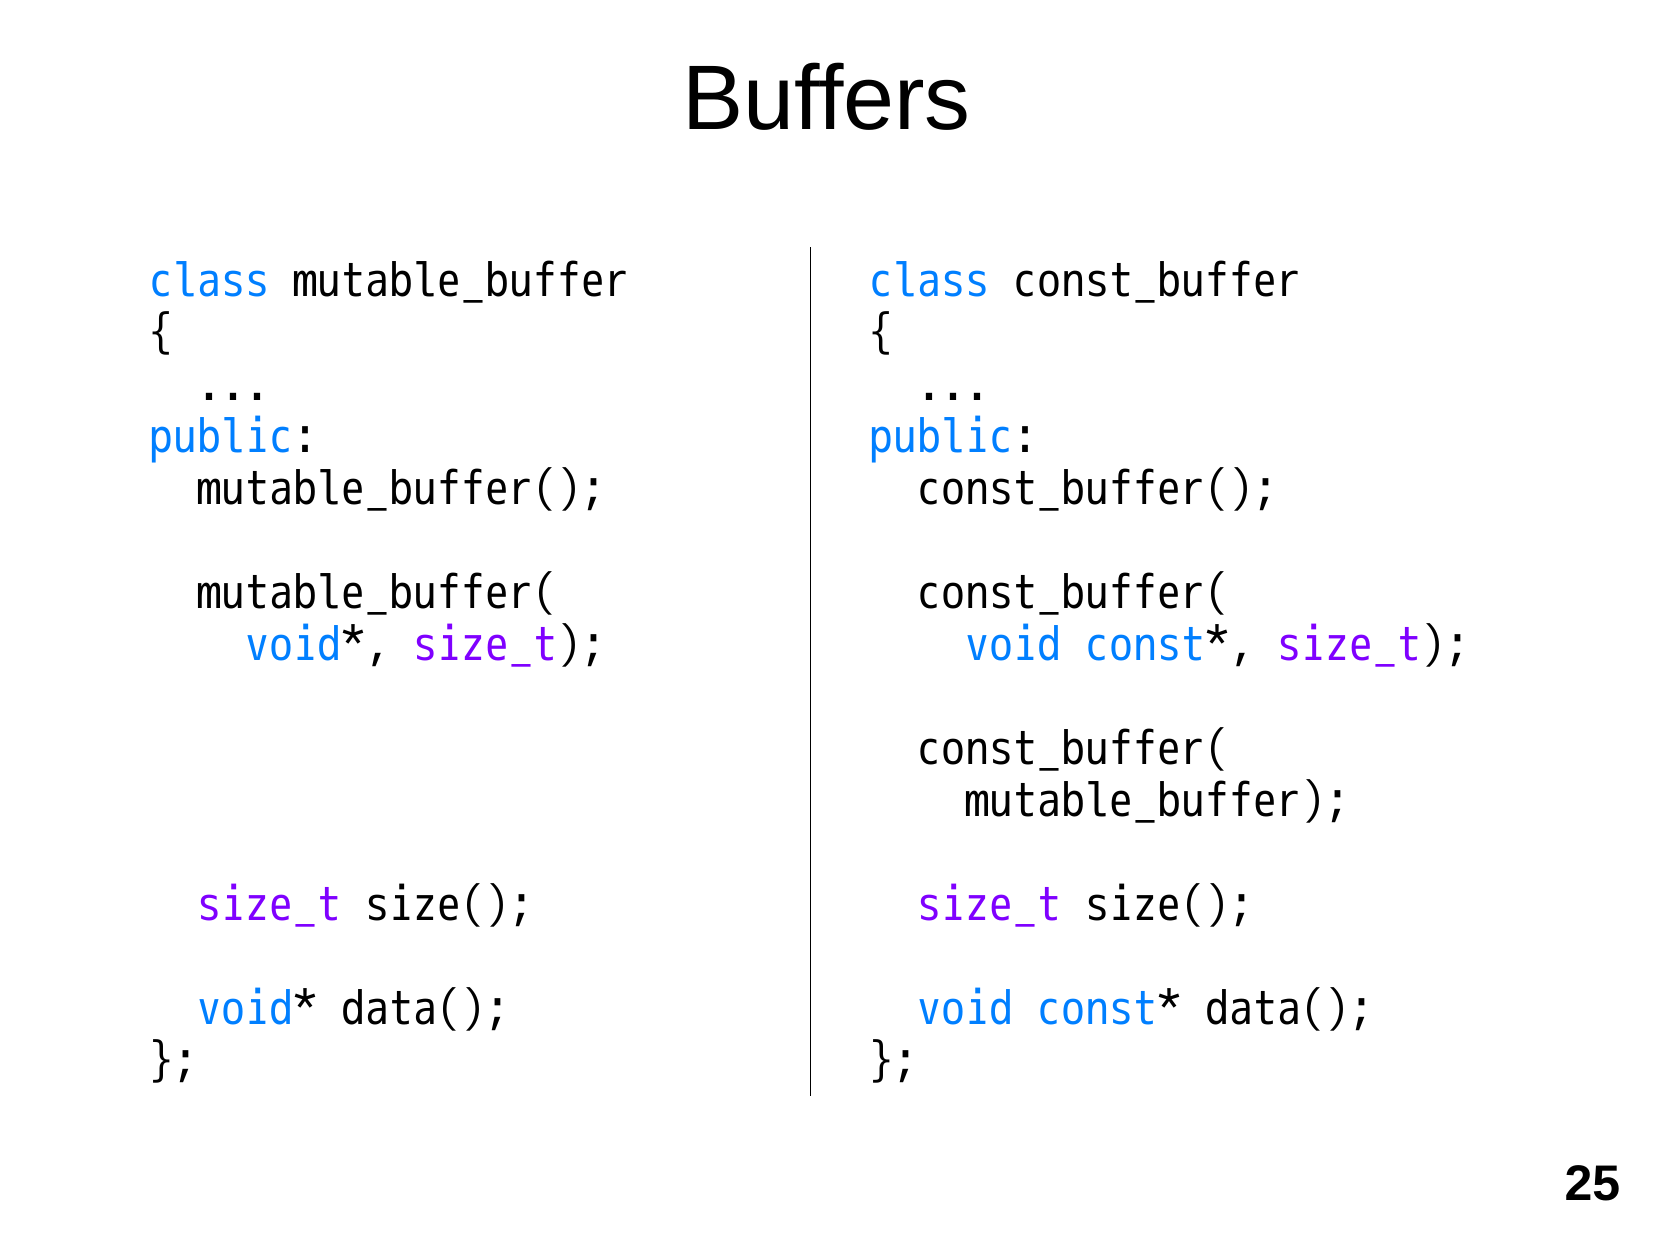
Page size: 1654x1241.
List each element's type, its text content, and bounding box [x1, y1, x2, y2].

text_box class mutable_buffer { ... public: mutable_buffer(); mutable_buffer( void*, size_t); size_t size(); void* data(); }; [135, 247, 779, 1096]
text_box class const_buffer { ... public: const_buffer(); const_buffer( void const*, size_t); const_buffer( mutable_buffer); size_t size(); void const* data(); }; [855, 247, 1590, 1096]
title Buffers [82, 15, 1571, 181]
